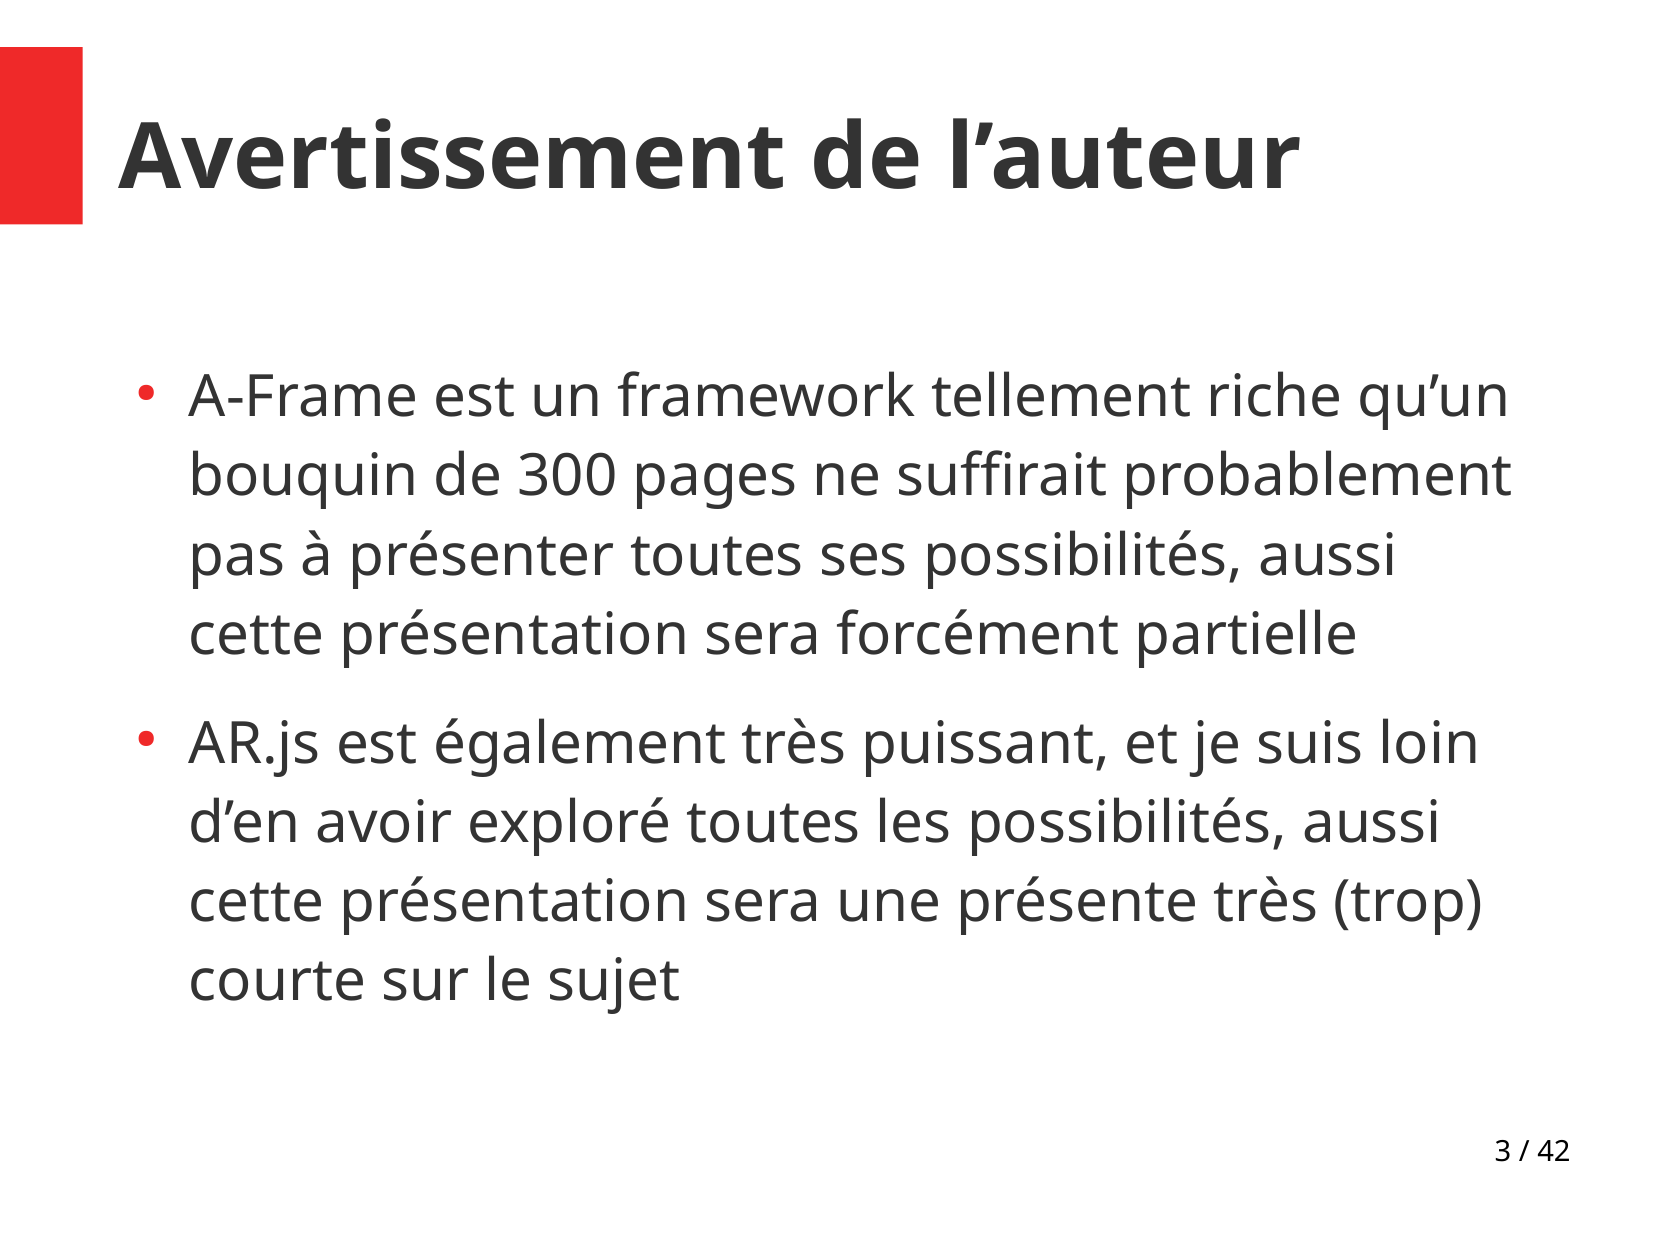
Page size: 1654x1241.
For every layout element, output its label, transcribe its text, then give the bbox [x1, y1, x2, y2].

title Avertissement de l’auteur [118, 49, 1571, 257]
list A-Frame est un framework tellement riche qu’un bouquin de 300 pages ne suffirait probablement pas à présenter toutes ses possibilités, aussi cette présentation sera forcément partielle AR.js est également très puissant, et je suis loin d’en avoir exploré toutes les possibilités, aussi cette présentation sera une présente très (trop) courte sur le sujet [118, 354, 1536, 1074]
